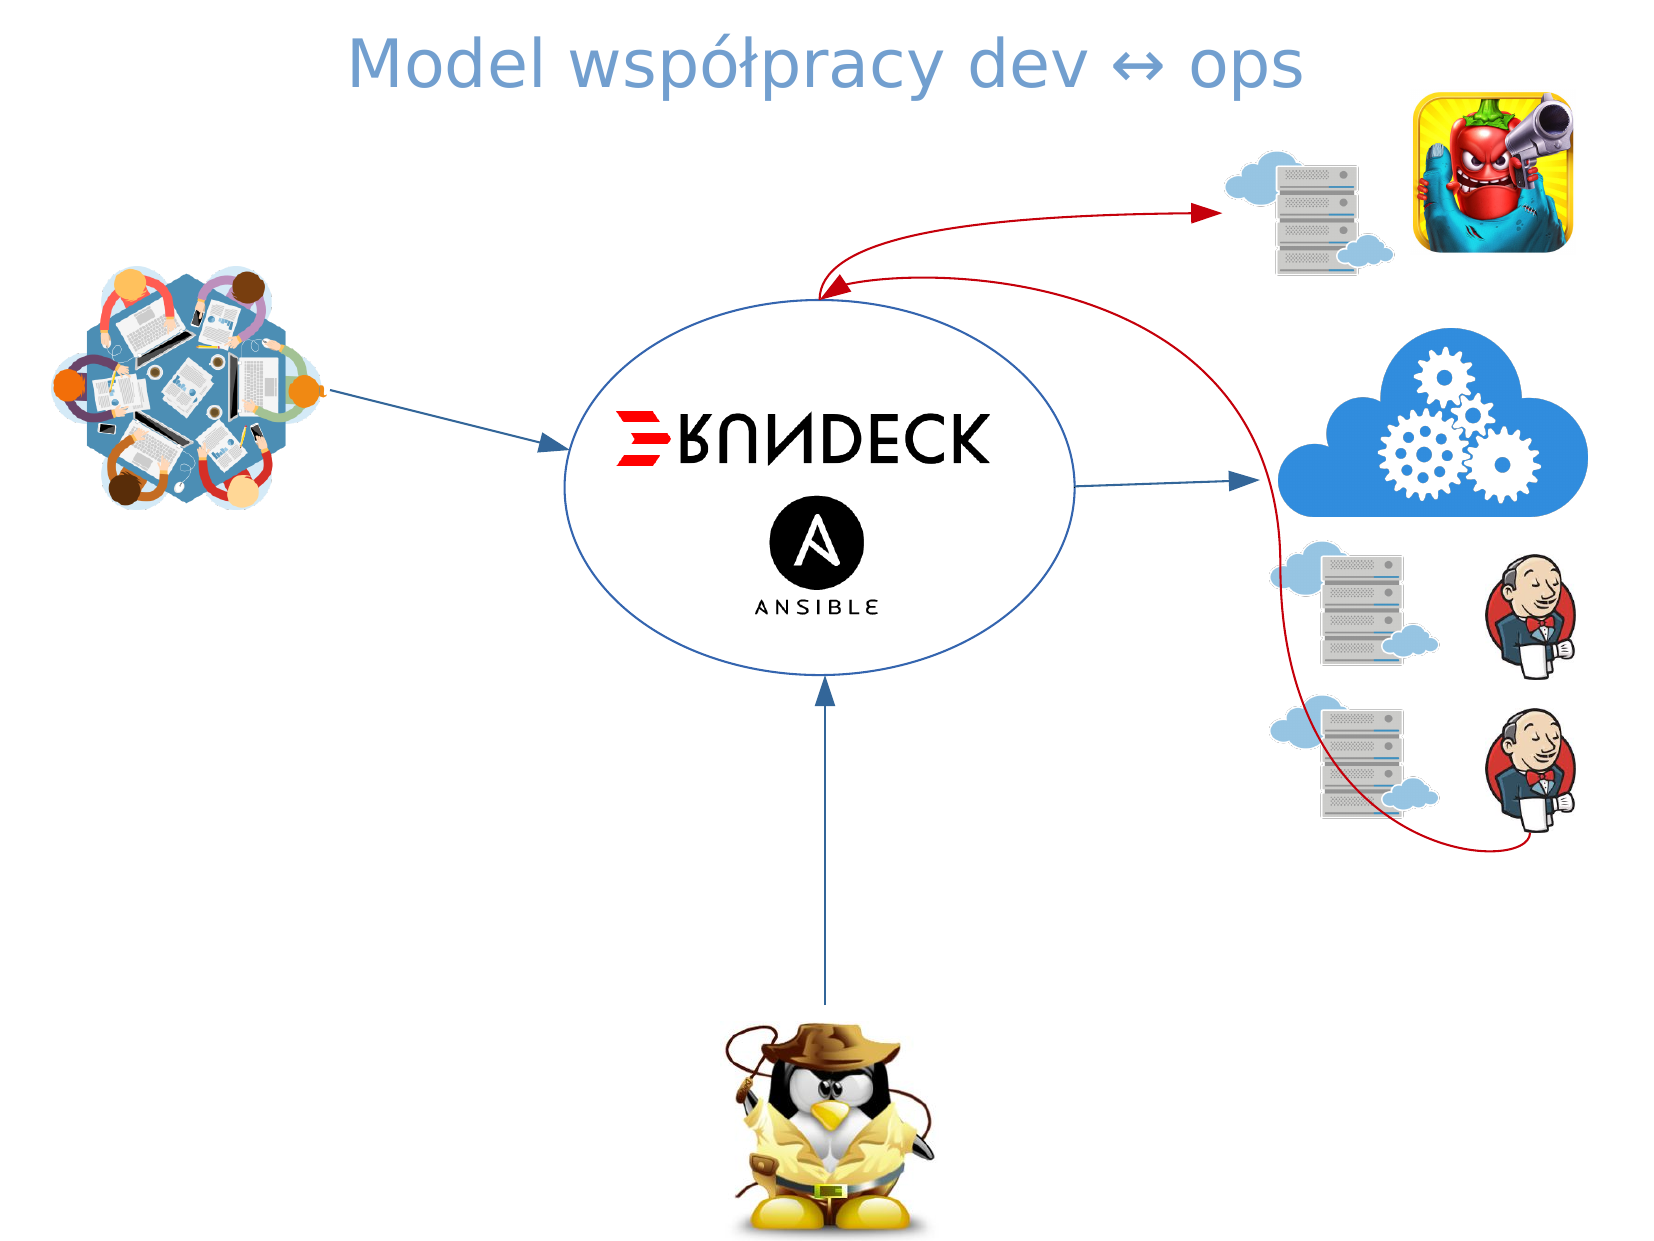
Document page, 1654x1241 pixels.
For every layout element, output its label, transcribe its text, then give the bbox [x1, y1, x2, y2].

picture [1485, 708, 1576, 833]
picture [1485, 554, 1576, 680]
picture [720, 1021, 939, 1241]
picture [1281, 539, 1441, 667]
picture [741, 482, 890, 631]
picture [1267, 539, 1290, 667]
picture [1222, 149, 1396, 277]
picture [1301, 693, 1441, 820]
text_box Model współpracy dev ↔ ops [332, 17, 1322, 111]
picture [1267, 693, 1390, 820]
picture [1410, 89, 1576, 256]
picture [0, 266, 406, 510]
picture [1278, 328, 1588, 517]
picture [616, 411, 990, 466]
